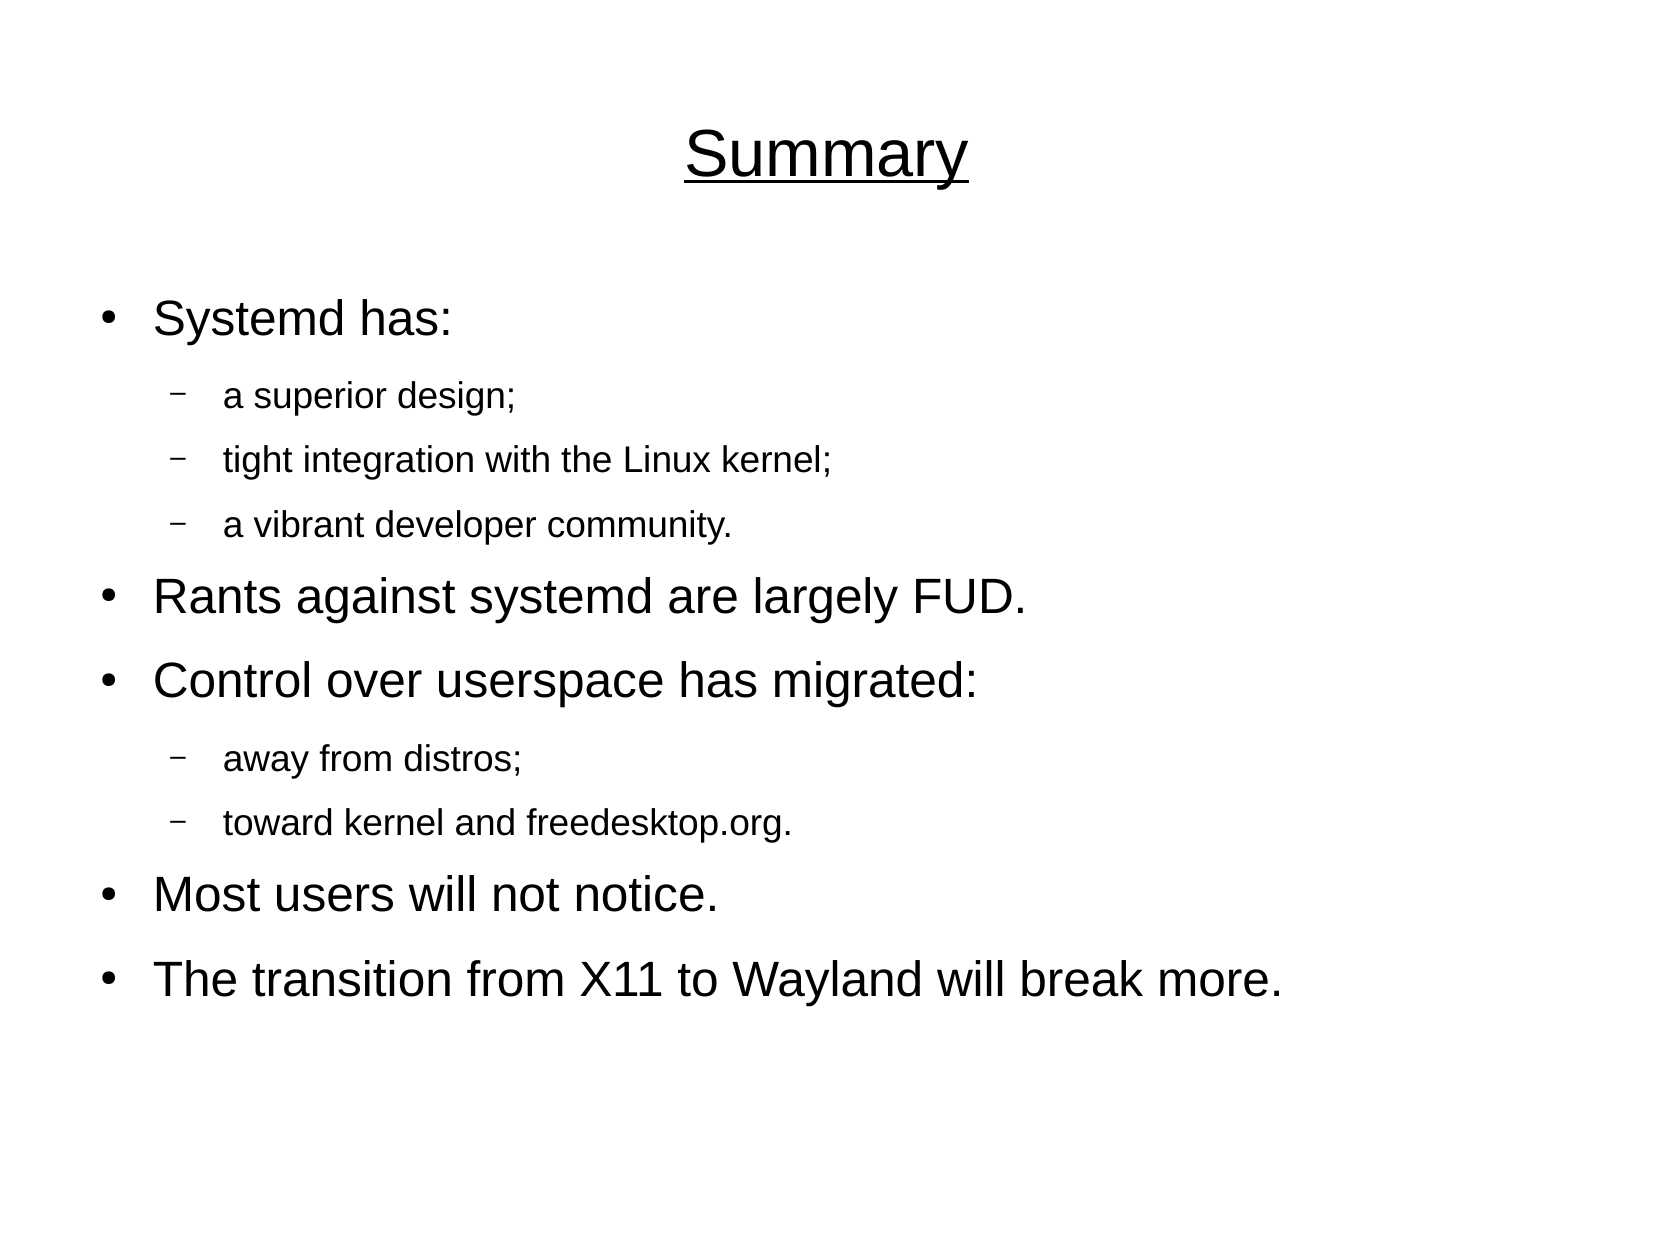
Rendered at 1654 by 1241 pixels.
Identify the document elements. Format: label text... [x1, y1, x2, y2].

list Systemd has: a superior design; tight integration with the Linux kernel; a vibrant developer community. Rants against systemd are largely FUD. Control over userspace has migrated: away from distros; toward kernel and freedesktop.org. Most users will not notice. The transition from X11 to Wayland will break more. [82, 290, 1571, 1010]
title Summary [82, 49, 1571, 257]
